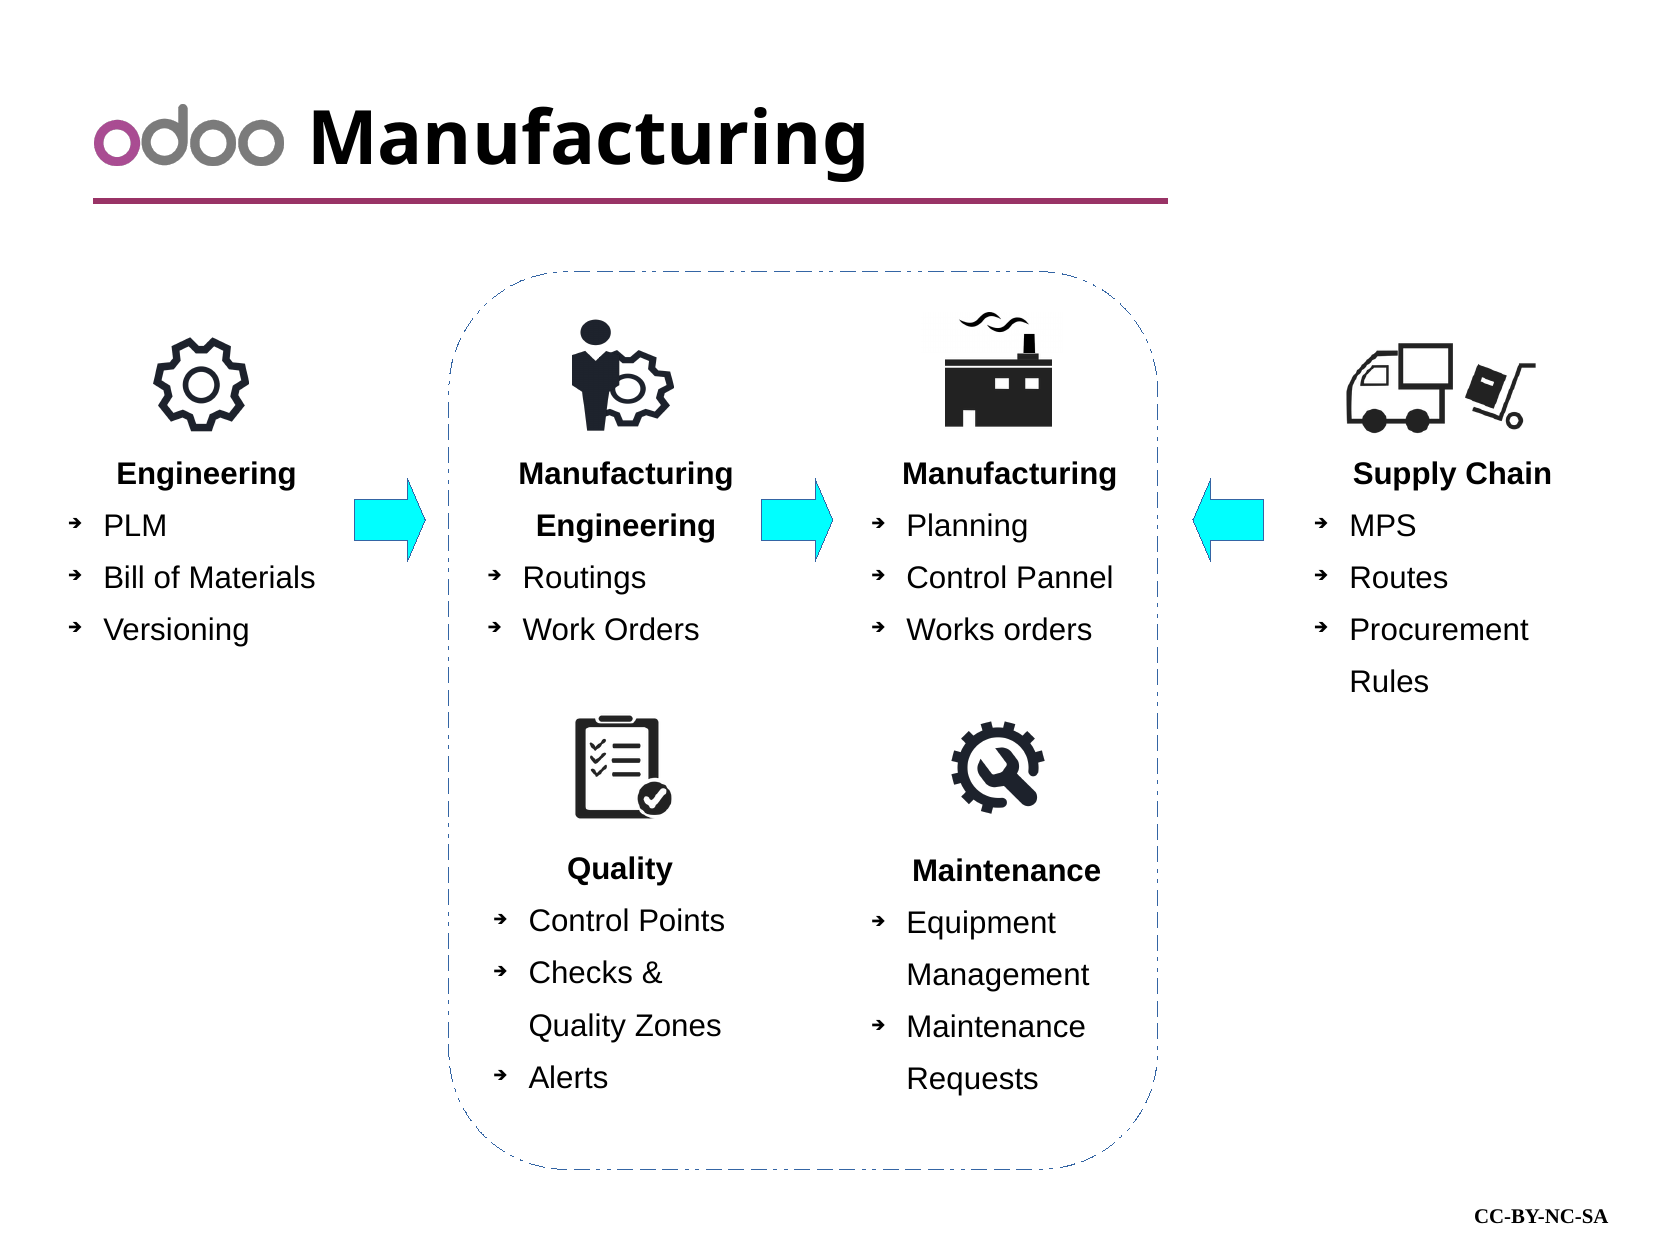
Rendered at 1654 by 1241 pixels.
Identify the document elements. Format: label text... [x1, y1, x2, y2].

text_box Supply Chain MPS Routes Procurement Rules [1299, 431, 1607, 689]
text_box [448, 271, 1158, 1170]
picture [153, 336, 249, 432]
text_box Engineering PLM Bill of Materials Versioning [53, 431, 361, 650]
text_box [1192, 478, 1264, 562]
picture [950, 720, 1046, 815]
picture [1464, 360, 1536, 432]
picture [921, 312, 1063, 443]
picture [1346, 334, 1453, 441]
text_box Manufacturing Planning Control Pannel Works orders [1158, 431, 1164, 650]
text_box [354, 478, 426, 562]
title Manufacturing [307, 31, 1570, 239]
picture [555, 318, 674, 432]
picture [569, 713, 677, 820]
picture [94, 104, 284, 166]
